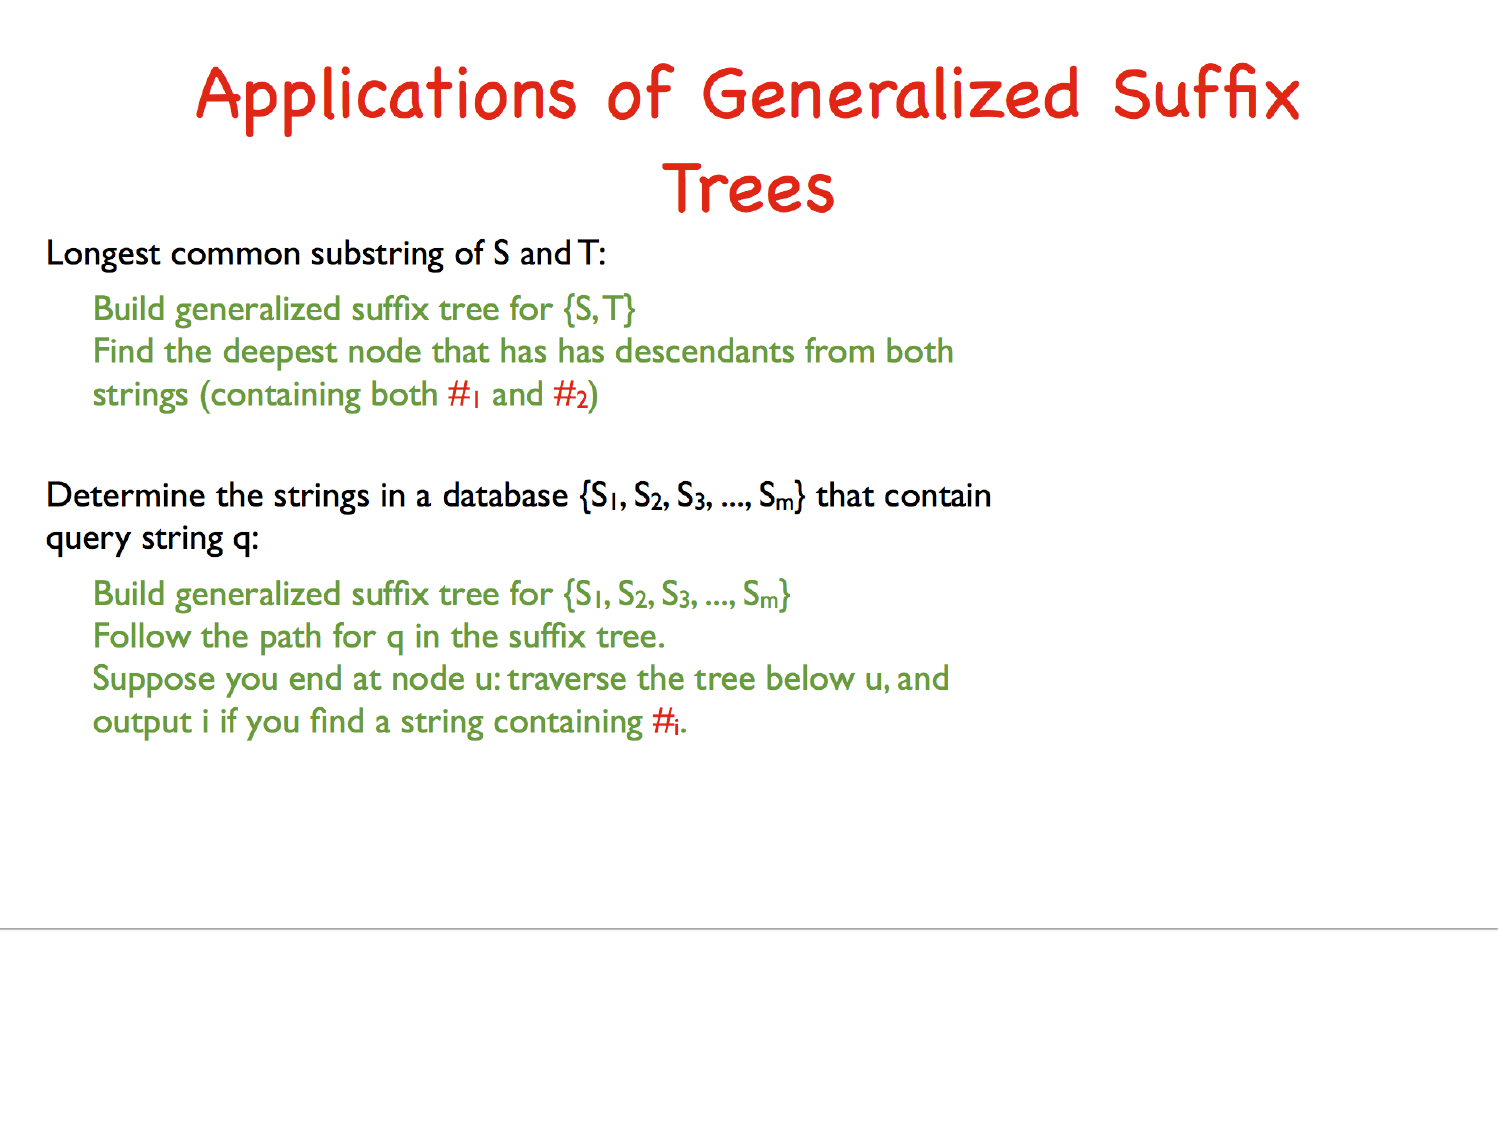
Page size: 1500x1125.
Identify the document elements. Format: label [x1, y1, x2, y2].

picture [0, 27, 1500, 928]
